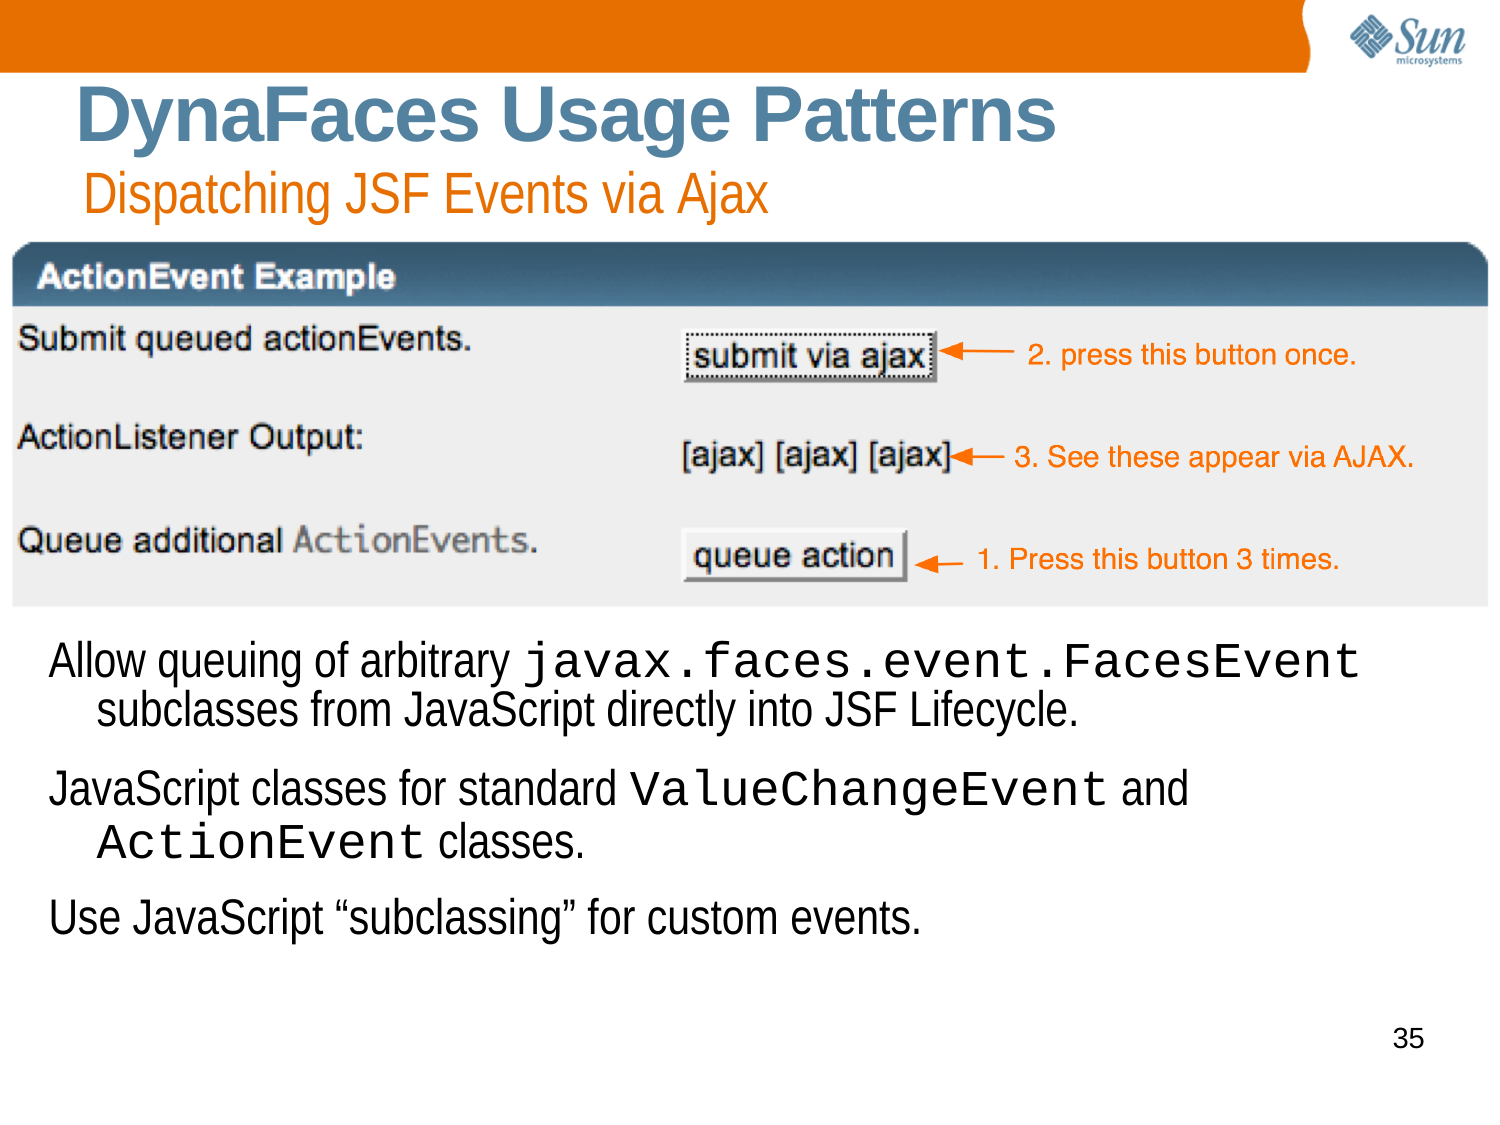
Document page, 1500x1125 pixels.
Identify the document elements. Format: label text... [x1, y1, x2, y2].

picture [0, 0, 1500, 75]
title DynaFaces Usage Patterns [75, 77, 1437, 182]
picture [0, 227, 1500, 619]
list Allow queuing of arbitrary javax.faces.event.FacesEvent subclasses from JavaScript directly into JSF Lifecycle. JavaScript classes for standard ValueChangeEvent and ActionEvent classes. Use JavaScript “subclassing” for custom events. [29, 635, 1455, 1090]
text_box Dispatching JSF Events via Ajax [83, 168, 1351, 227]
